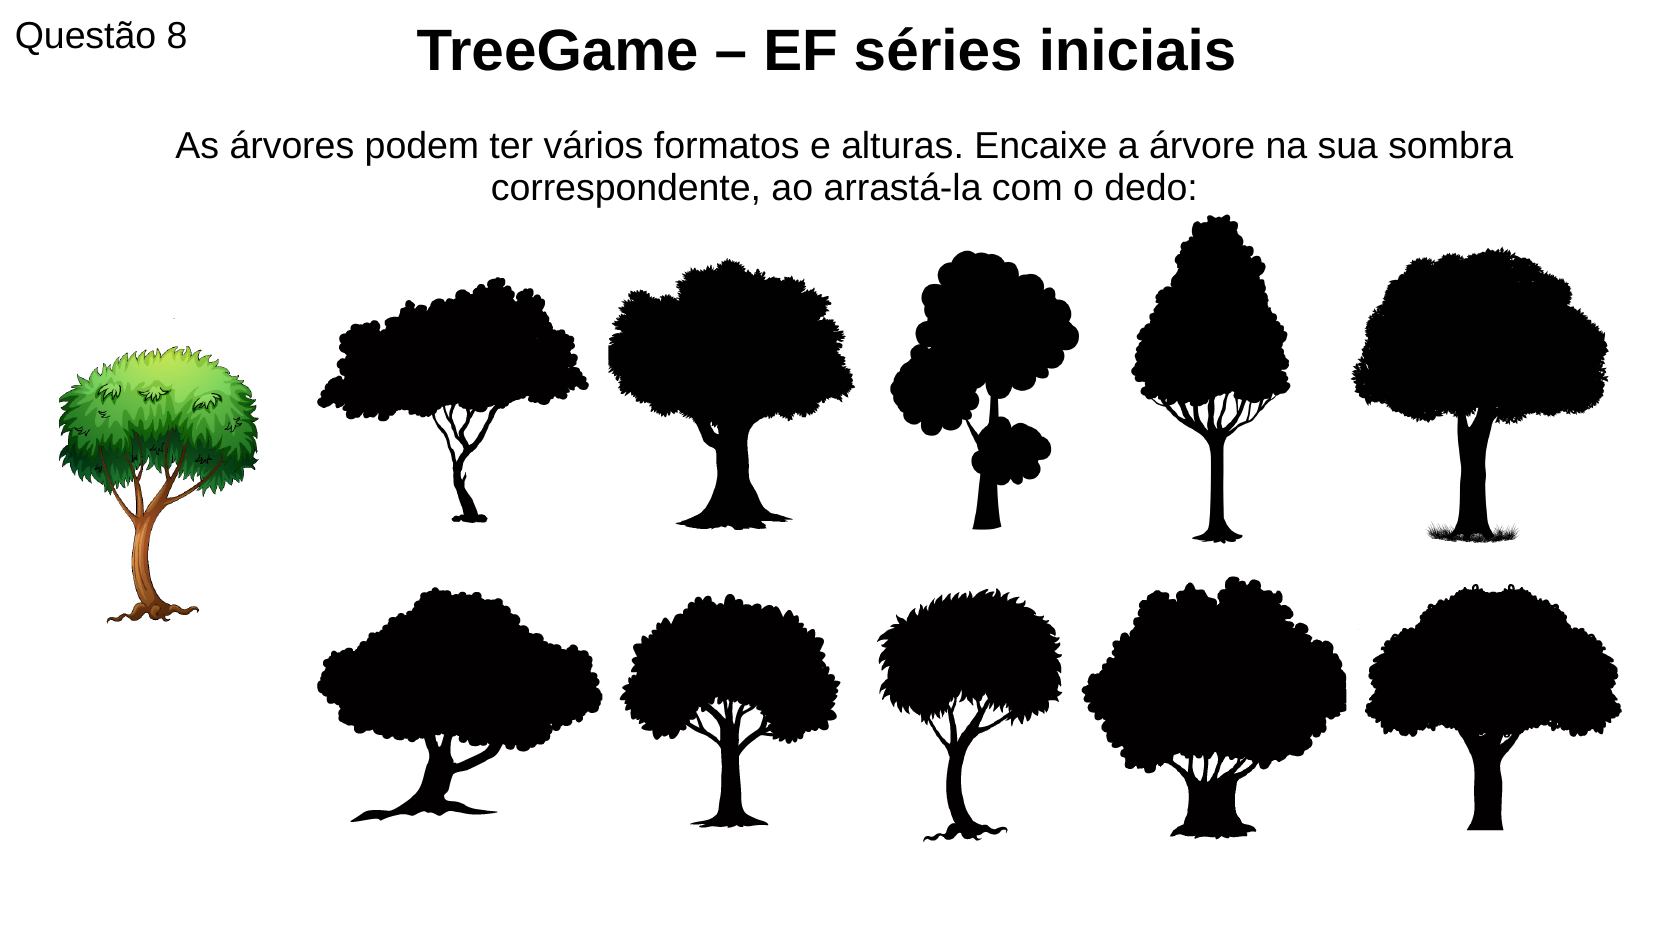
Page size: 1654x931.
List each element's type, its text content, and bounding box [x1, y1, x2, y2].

picture [307, 576, 603, 827]
picture [606, 578, 845, 843]
title TreeGame – EF séries iniciais [82, 0, 1572, 128]
picture [307, 200, 1654, 841]
picture [59, 318, 266, 660]
text_box Questão 8 [0, 7, 82, 107]
picture [862, 570, 1075, 886]
picture [1358, 566, 1630, 851]
text_box As árvores podem ter vários formatos e alturas. Encaixe a árvore na sua sombra correspondente, ao arrastá-la com o dedo: [100, 117, 1589, 384]
